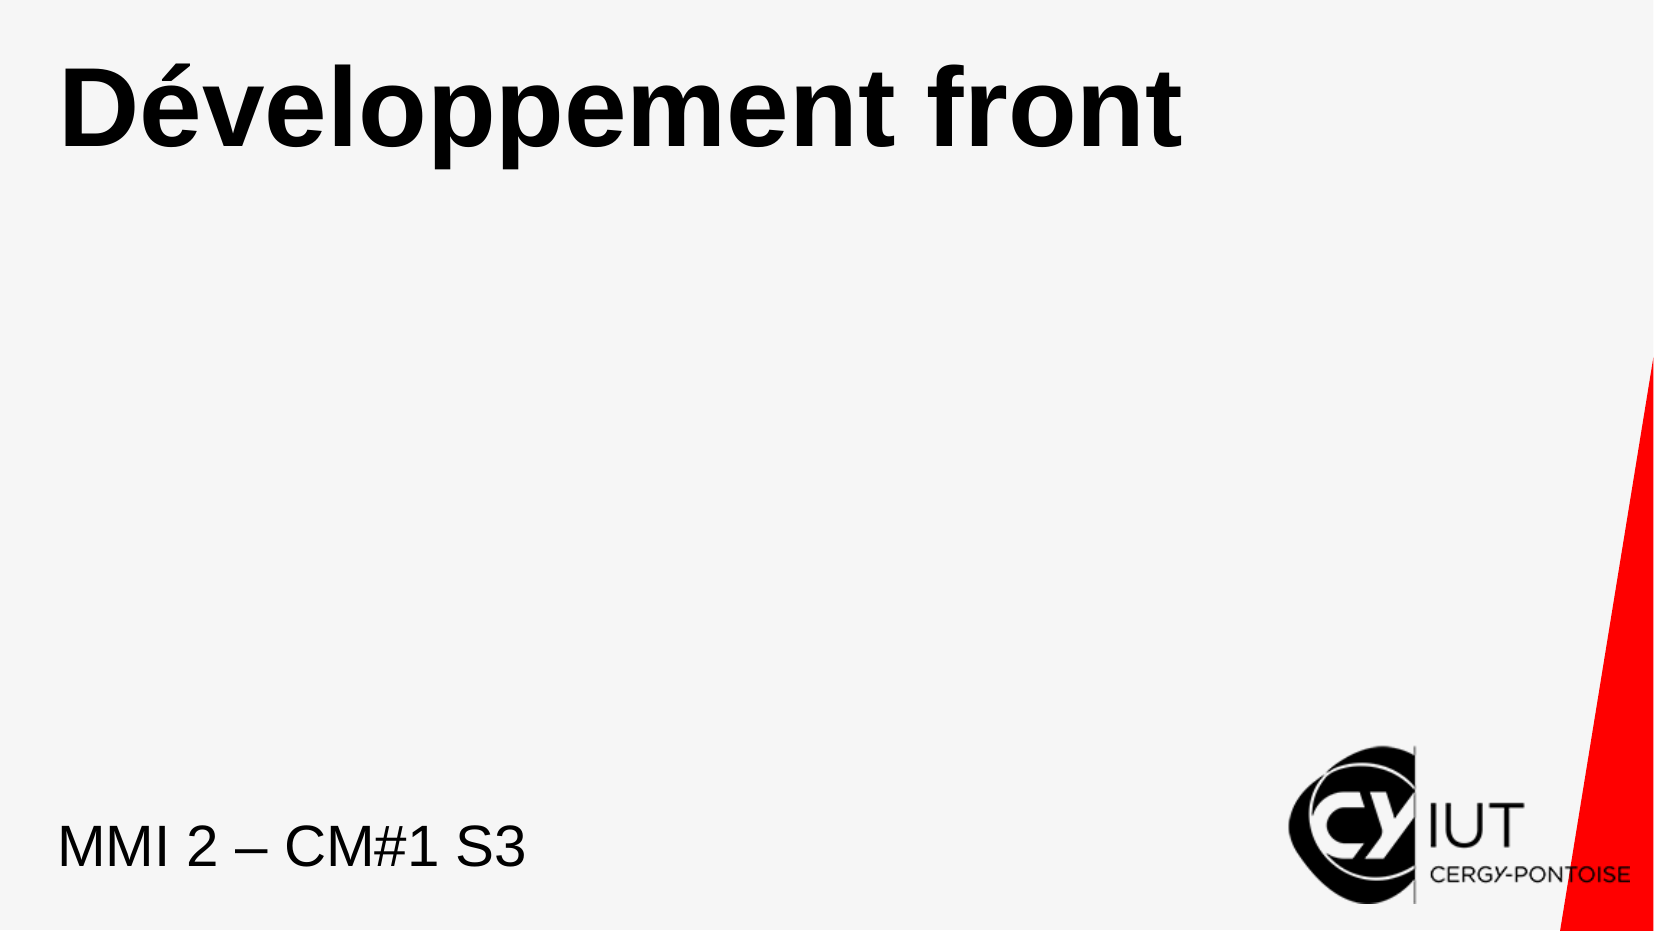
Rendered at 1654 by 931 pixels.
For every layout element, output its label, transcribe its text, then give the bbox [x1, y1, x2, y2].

text_box MMI 2 – CM#1 S3 [42, 805, 1096, 931]
picture [1284, 744, 1630, 904]
text_box [1560, 356, 1654, 931]
text_box Développement front [43, 37, 1532, 226]
